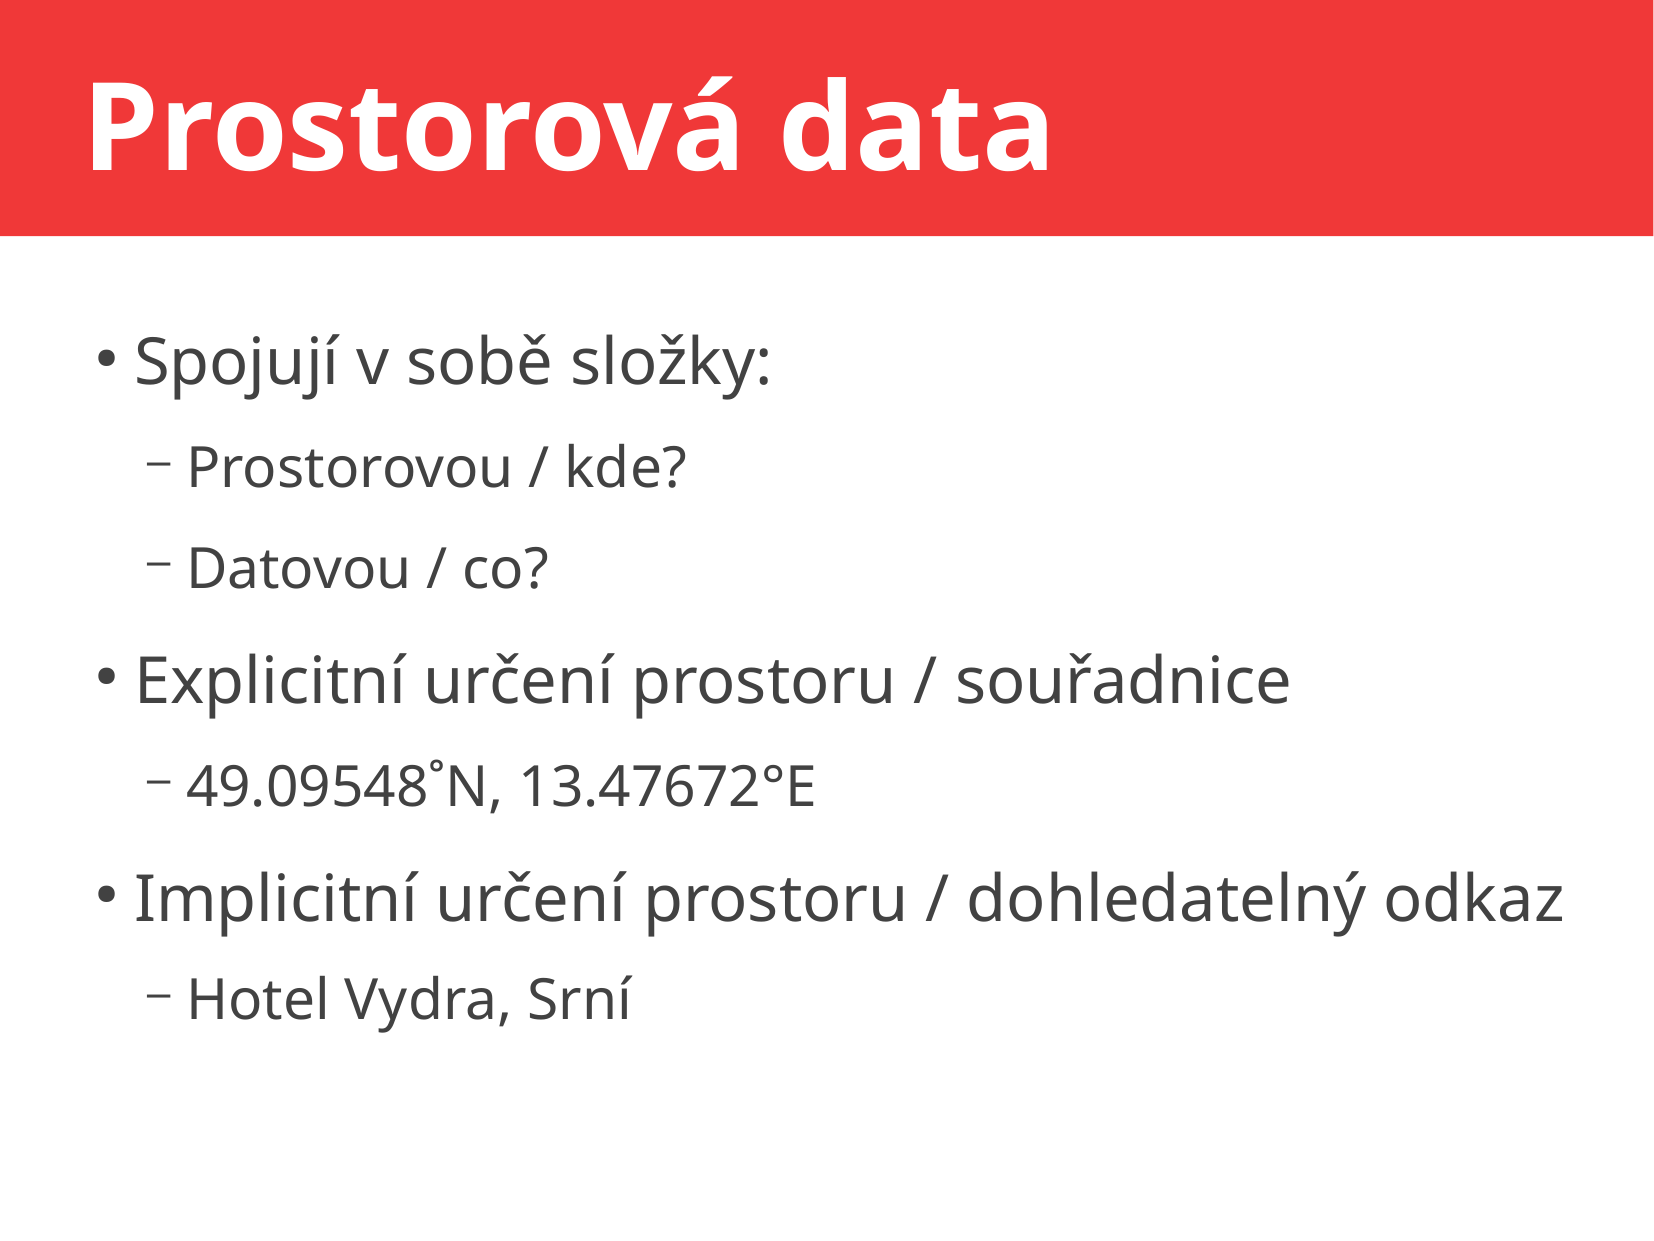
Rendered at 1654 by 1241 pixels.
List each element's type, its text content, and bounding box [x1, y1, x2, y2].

title Prostorová data [82, 19, 1571, 227]
list Spojují v sobě složky: Prostorovou / kde? Datovou / co? Explicitní určení prostoru / souřadnice 49.09548˚N, 13.47672°E Implicitní určení prostoru / dohledatelný odkaz Hotel Vydra, Srní [82, 314, 1571, 1080]
